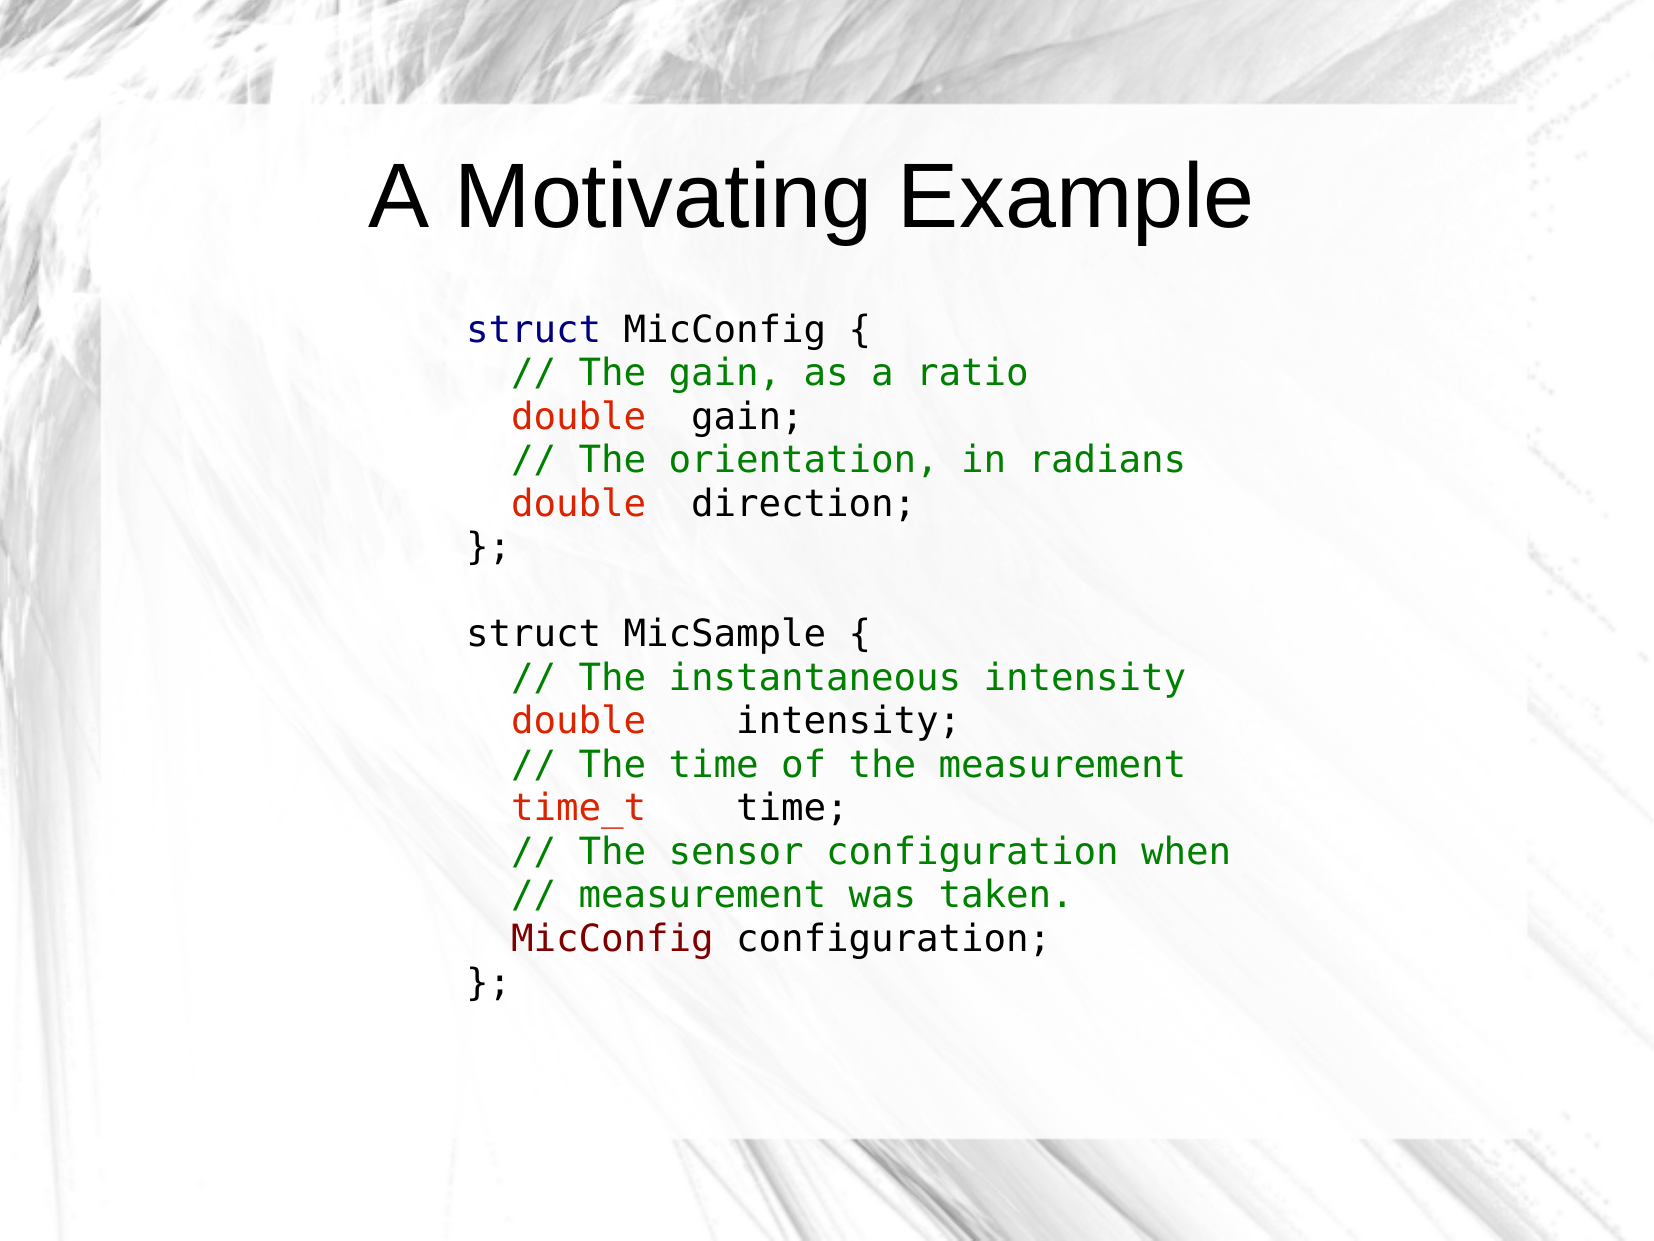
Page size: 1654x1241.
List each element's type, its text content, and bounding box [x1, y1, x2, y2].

text_box struct MicConfig { // The gain, as a ratio double gain; // The orientation, in radians double direction; }; struct MicSample { // The instantaneous intensity double intensity; // The time of the measurement time_t time; // The sensor configuration when // measurement was taken. MicConfig configuration; }; [451, 300, 1502, 1012]
title A Motivating Example [118, 112, 1506, 281]
picture [0, 0, 1654, 1241]
